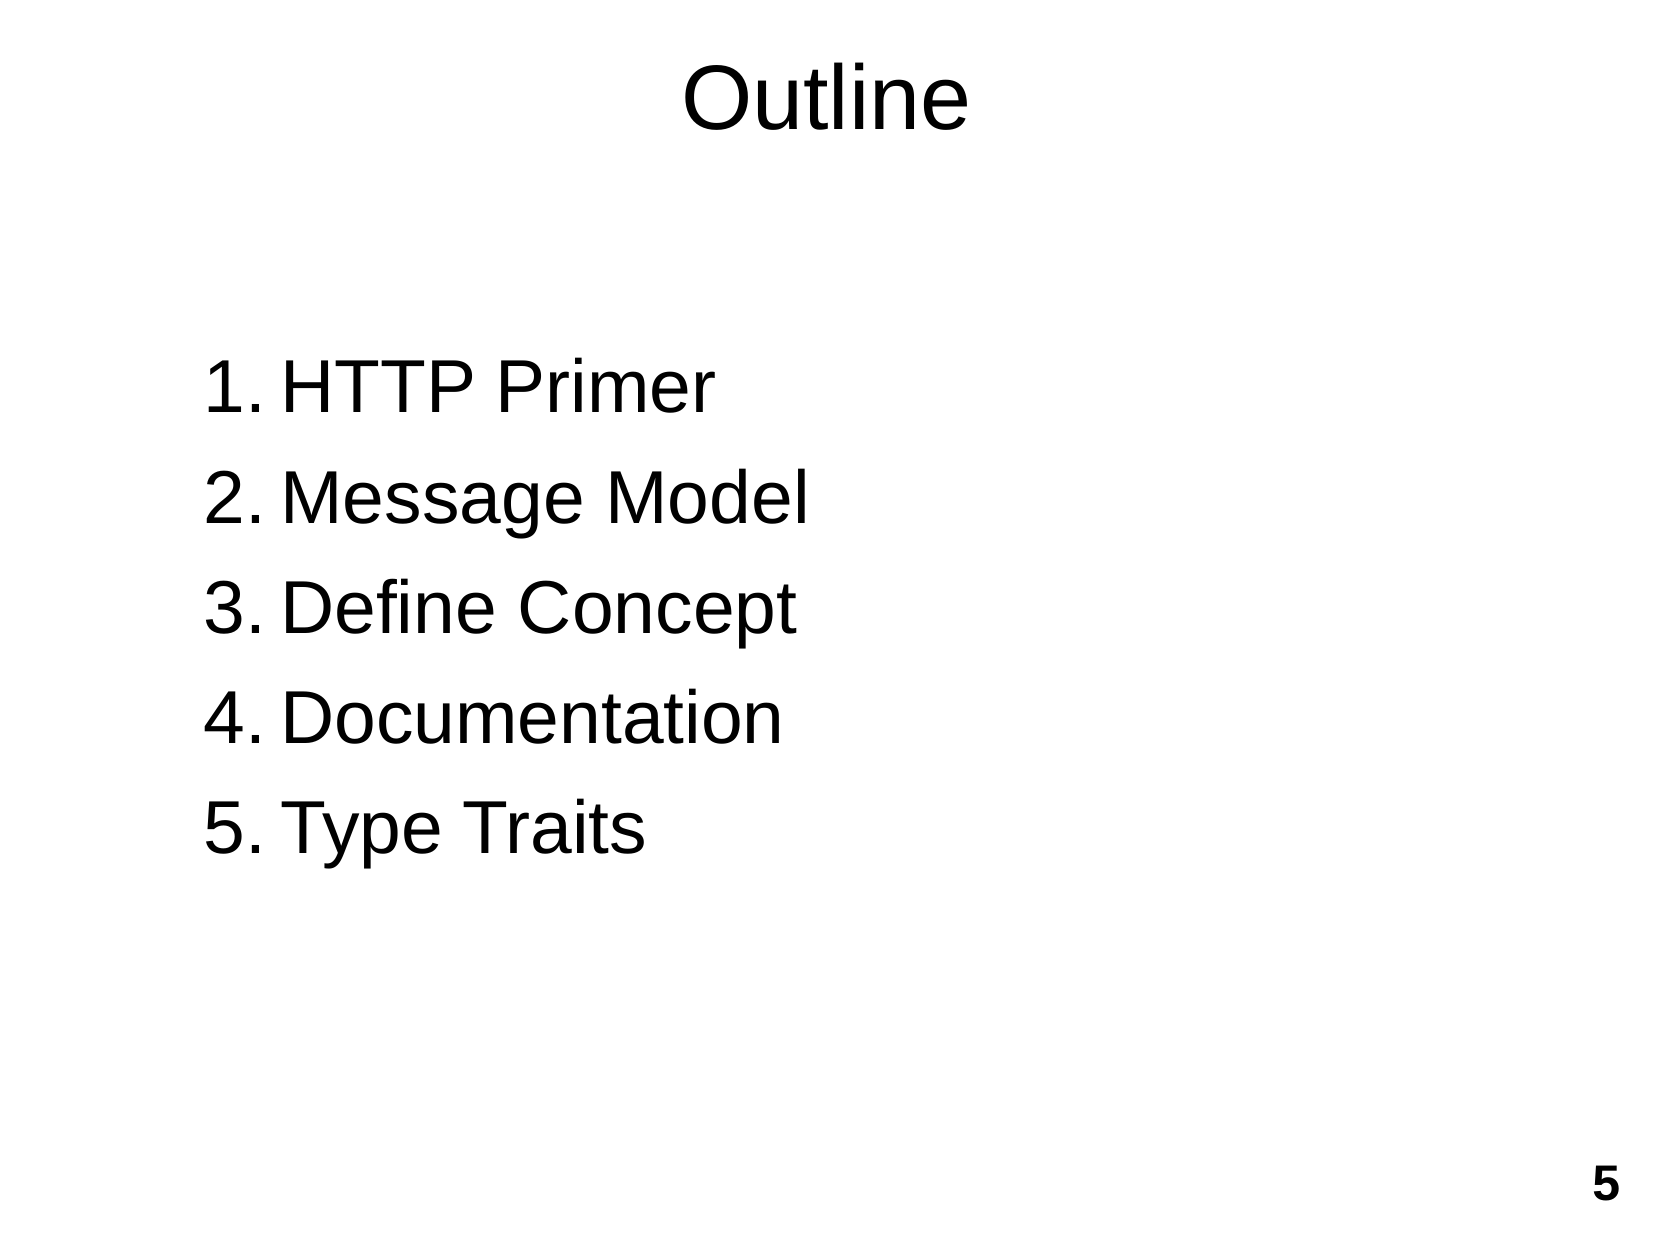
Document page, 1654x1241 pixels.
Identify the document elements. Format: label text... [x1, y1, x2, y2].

title Outline [82, 15, 1571, 181]
list HTTP Primer Message Model Define Concept Documentation Type Traits [187, 345, 1156, 871]
